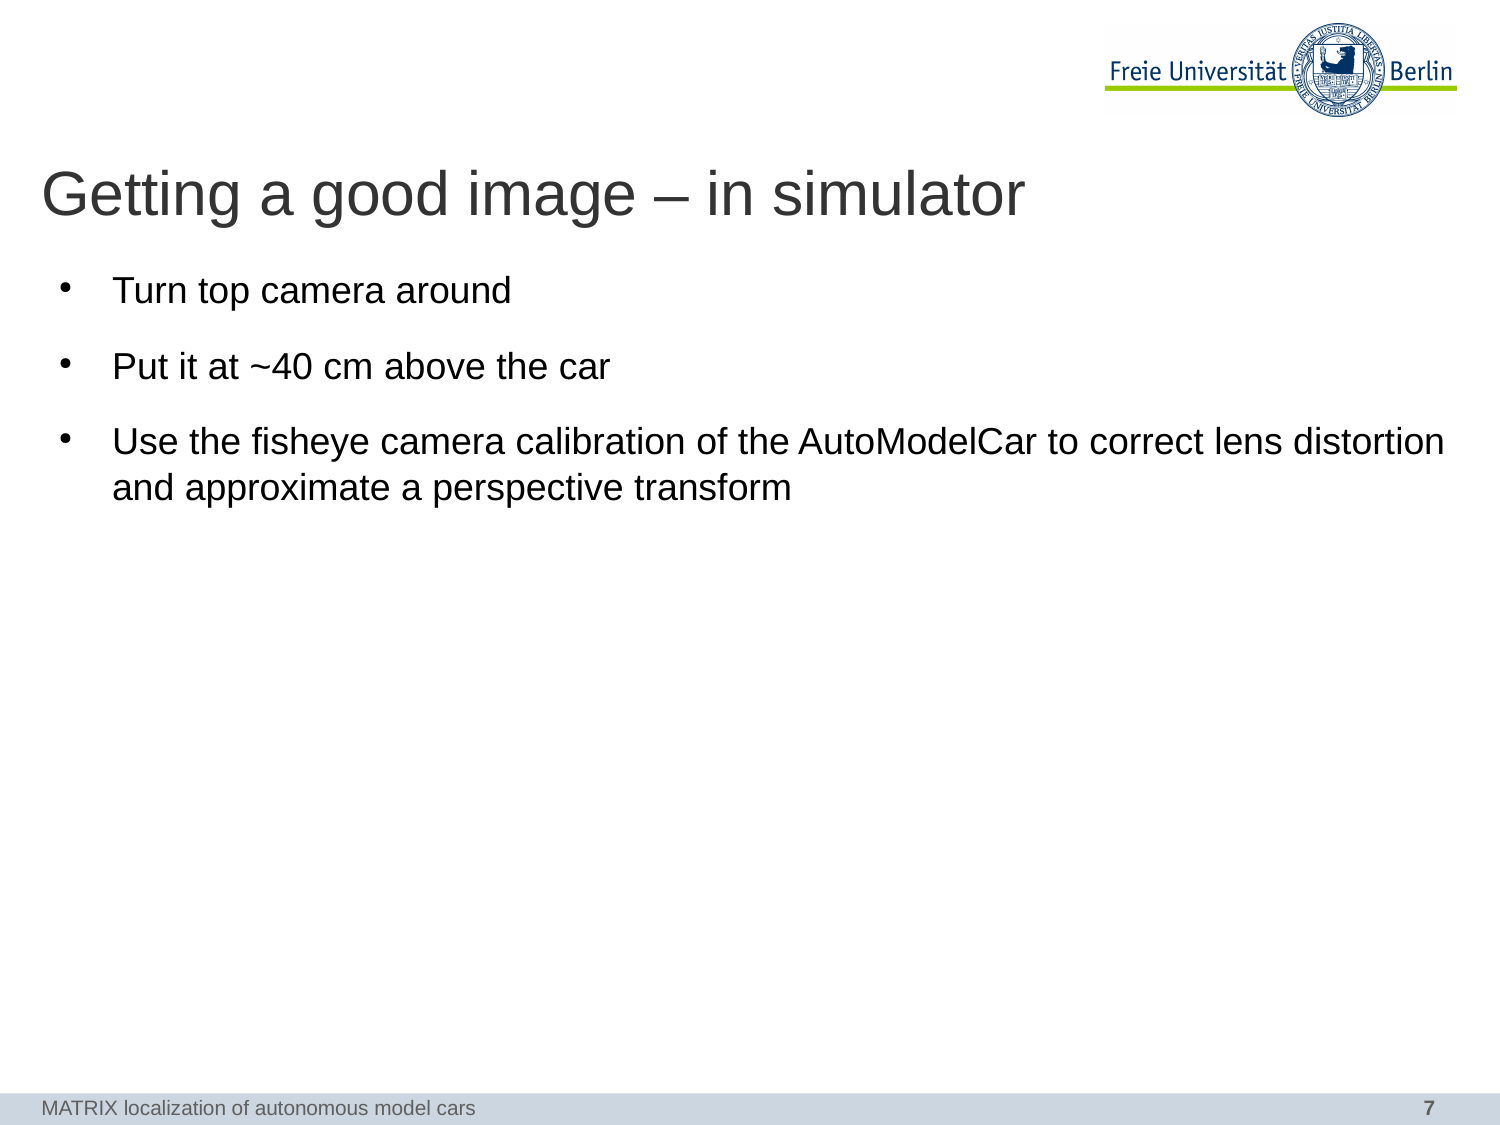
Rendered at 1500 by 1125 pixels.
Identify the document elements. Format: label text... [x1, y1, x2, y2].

picture [1105, 23, 1457, 117]
title Getting a good image – in simulator [41, 155, 1459, 226]
footer MATRIX localization of autonomous model cars [41, 1087, 1022, 1125]
list Turn top camera around Put it at ~40 cm above the car Use the fisheye camera calibration of the AutoModelCar to correct lens distortion and approximate a perspective transform [41, 265, 1459, 1064]
